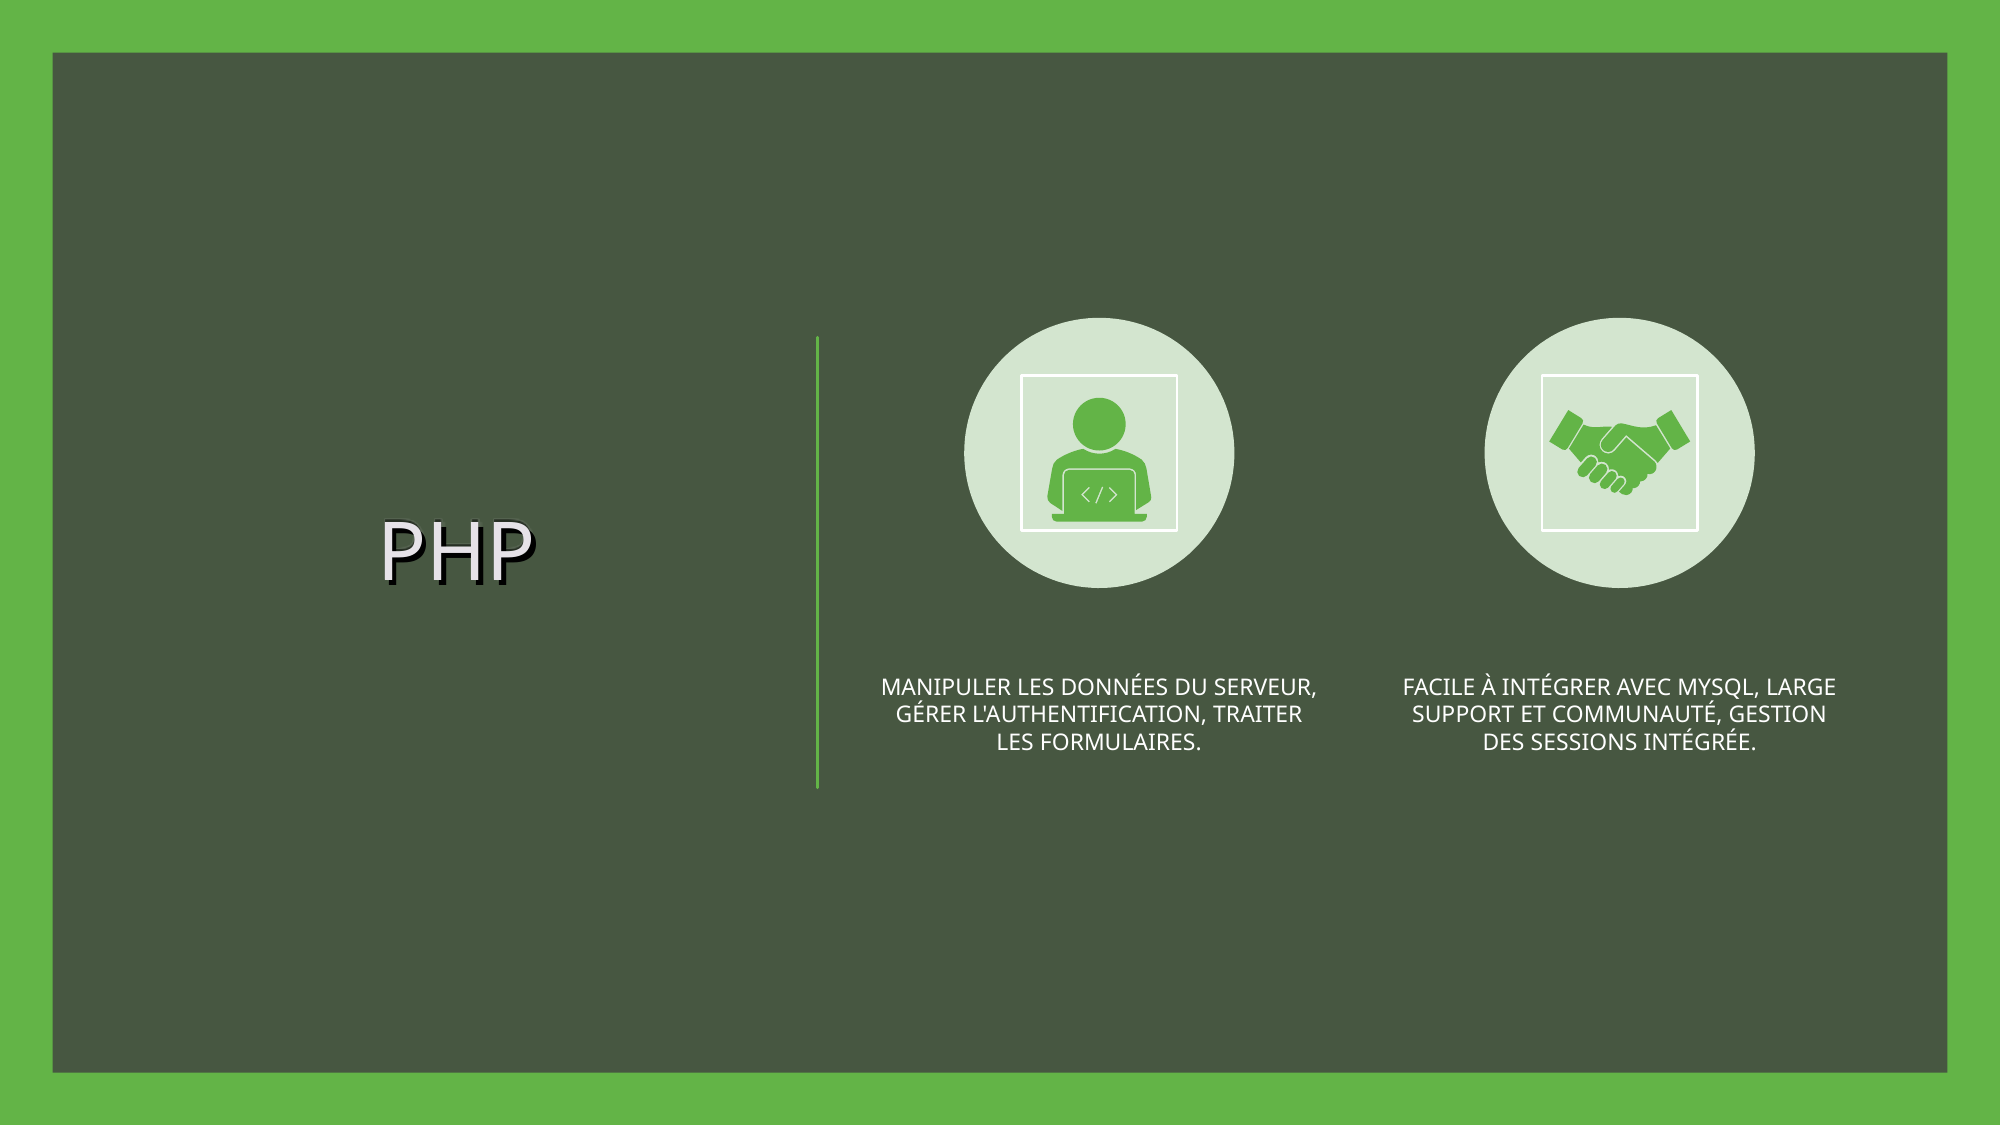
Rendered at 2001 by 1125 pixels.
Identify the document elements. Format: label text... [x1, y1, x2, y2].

title PHP [149, 158, 764, 950]
text_box Facile à intégrer avec MySQL, large support et communauté, gestion des sessions intégrée. [1398, 672, 1842, 791]
text_box [0, 0, 2000, 1125]
text_box Manipuler les données du serveur, gérer l'authentification, traiter les formulaires. [877, 672, 1321, 791]
